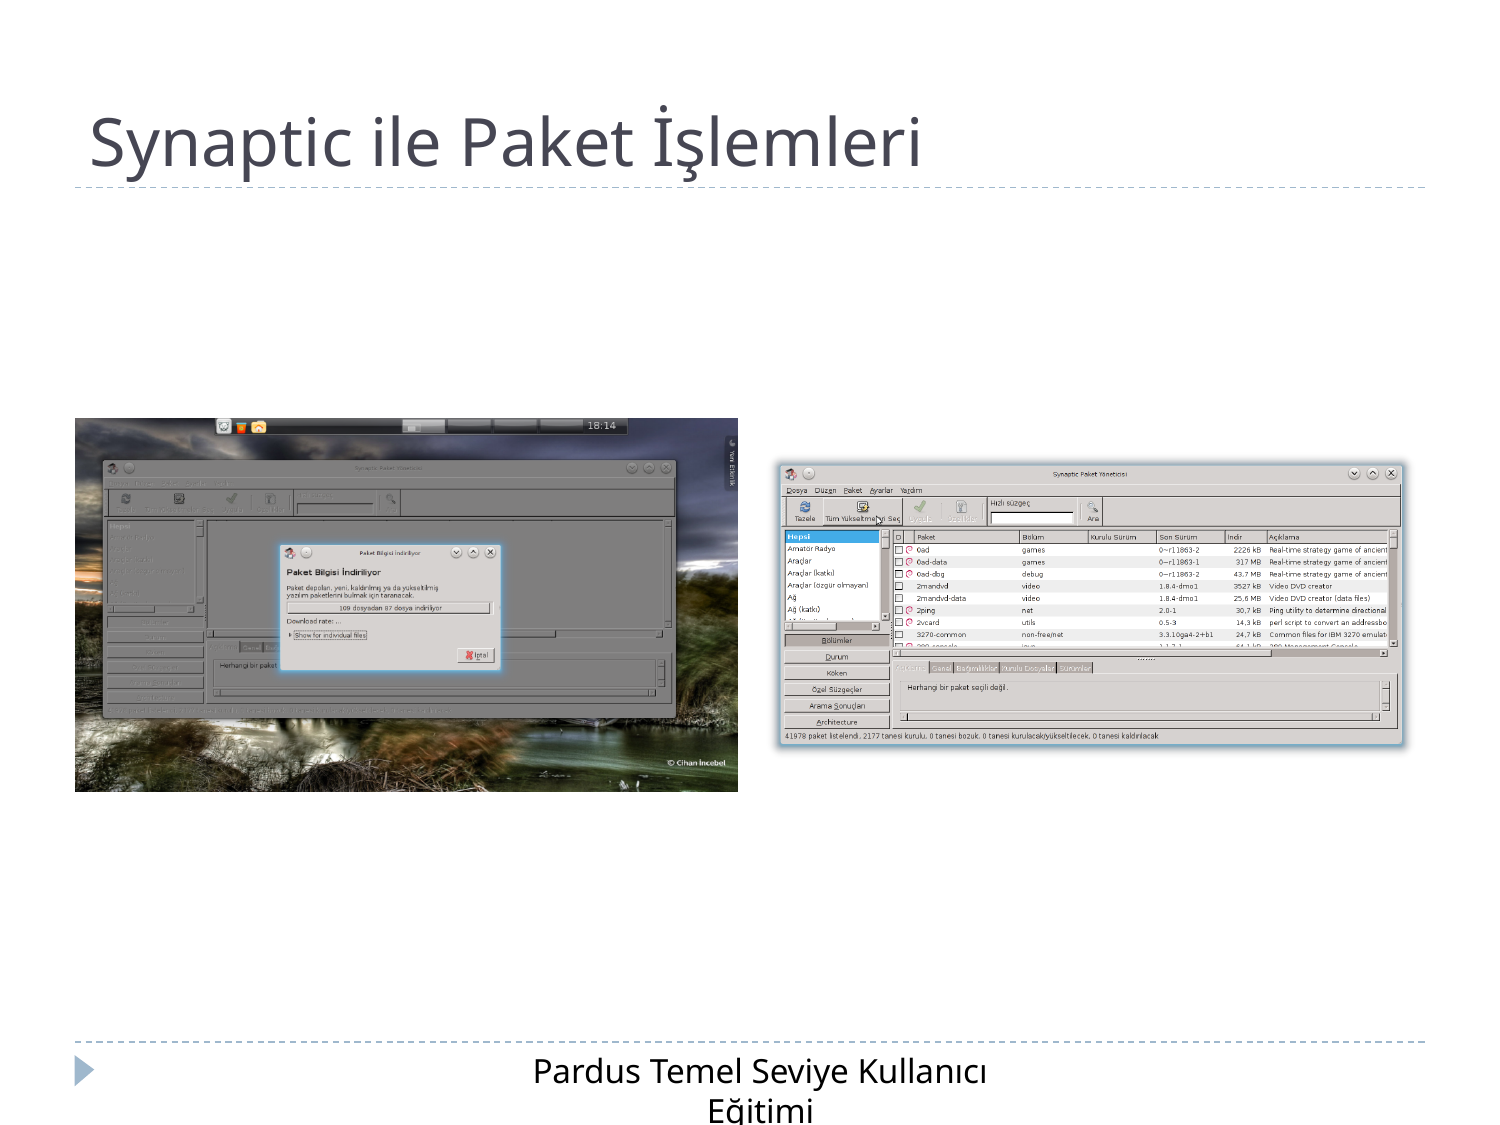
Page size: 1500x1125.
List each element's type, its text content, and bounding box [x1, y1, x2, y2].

title Synaptic ile Paket İşlemleri [75, 37, 1425, 188]
picture [759, 444, 1423, 765]
picture [75, 418, 738, 792]
